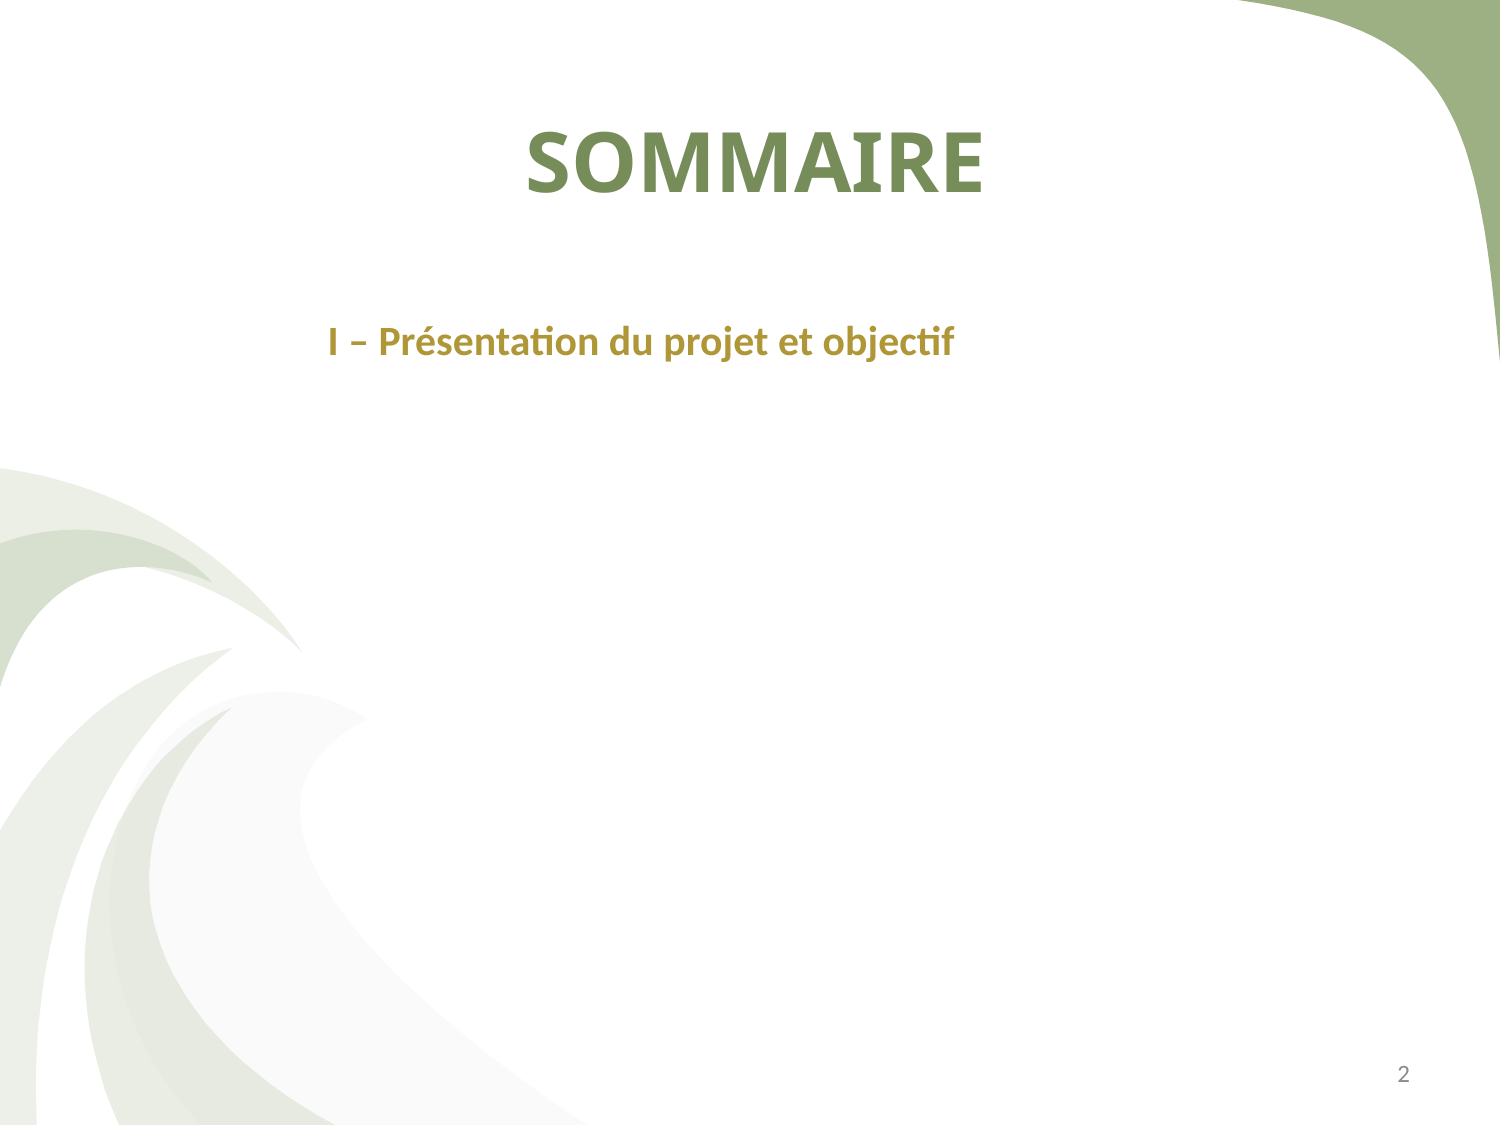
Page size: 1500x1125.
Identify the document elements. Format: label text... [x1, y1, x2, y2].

title sommaire [118, 101, 1394, 326]
text_box I – Présentation du projet et objectif [312, 306, 1306, 422]
